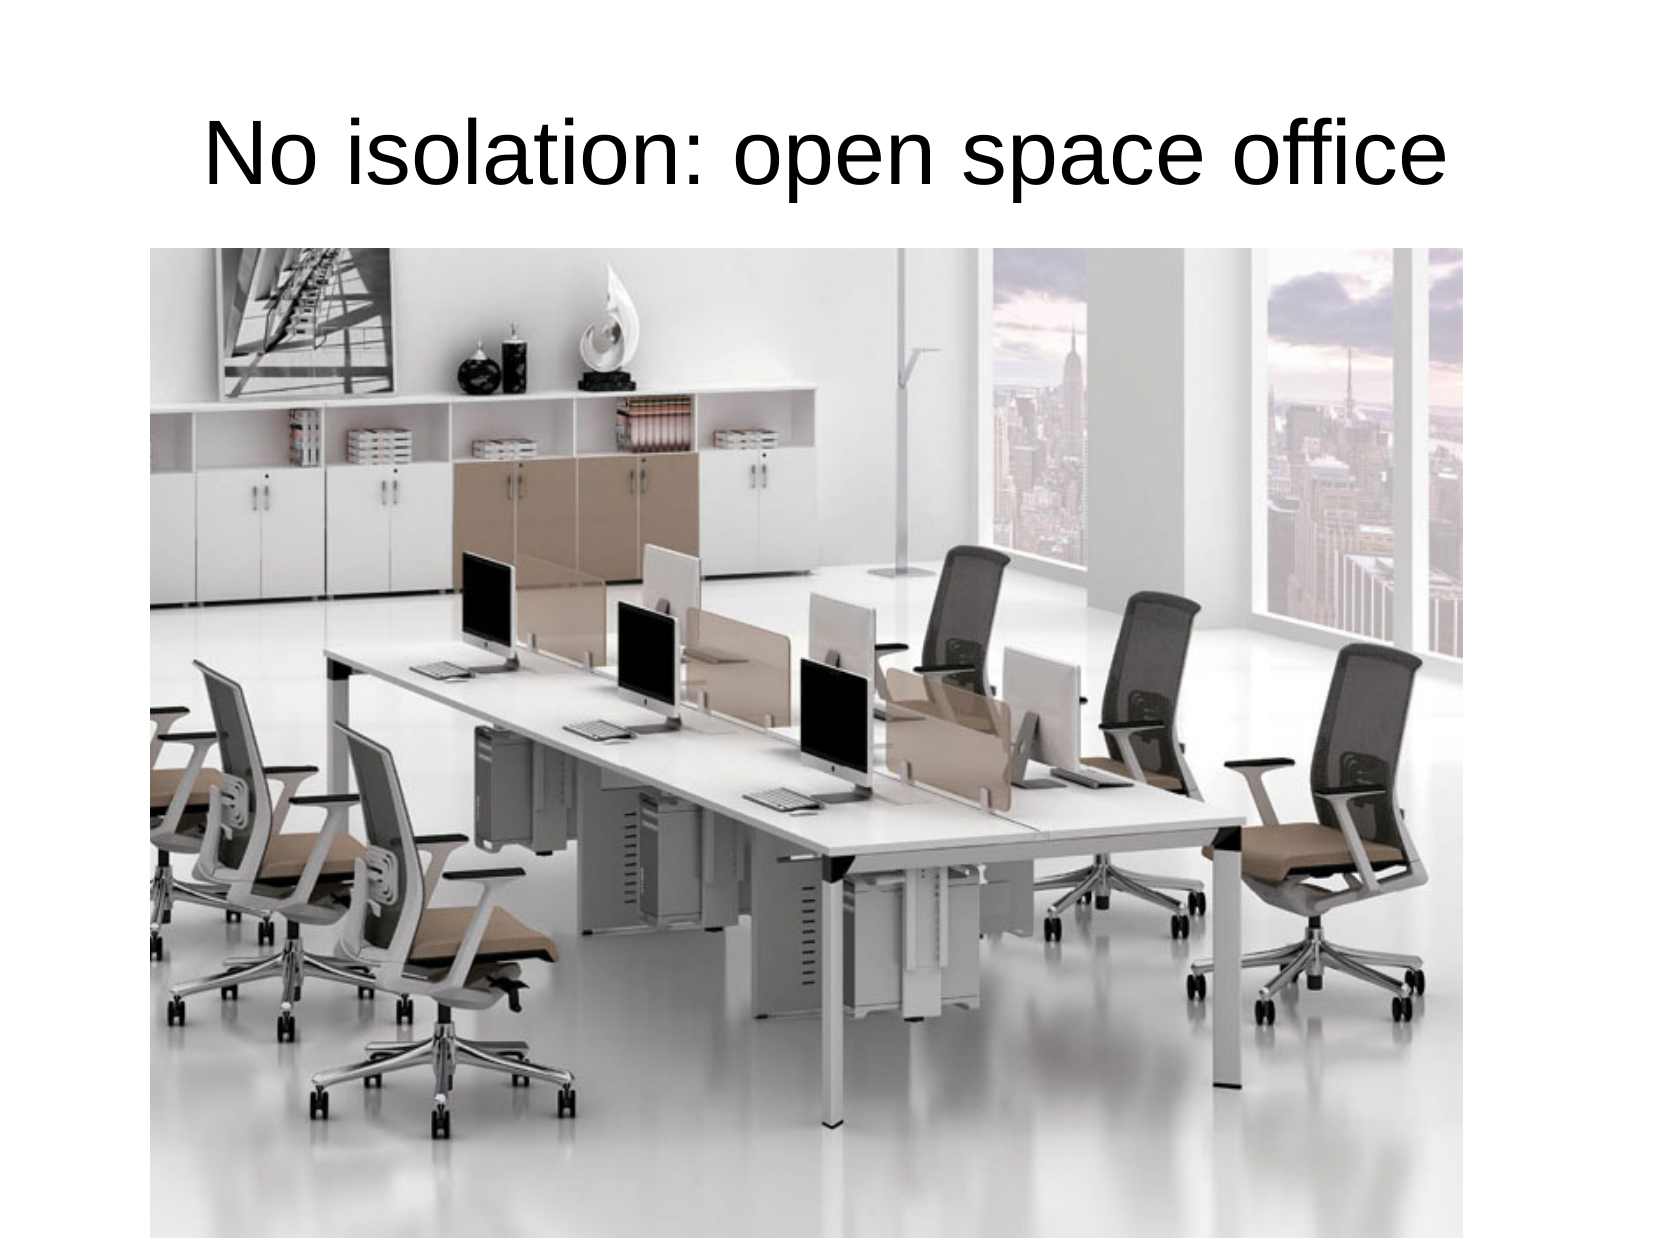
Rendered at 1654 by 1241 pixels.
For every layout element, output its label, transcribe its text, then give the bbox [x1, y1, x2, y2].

picture [150, 248, 1463, 1238]
title No isolation: open space office [82, 49, 1571, 257]
